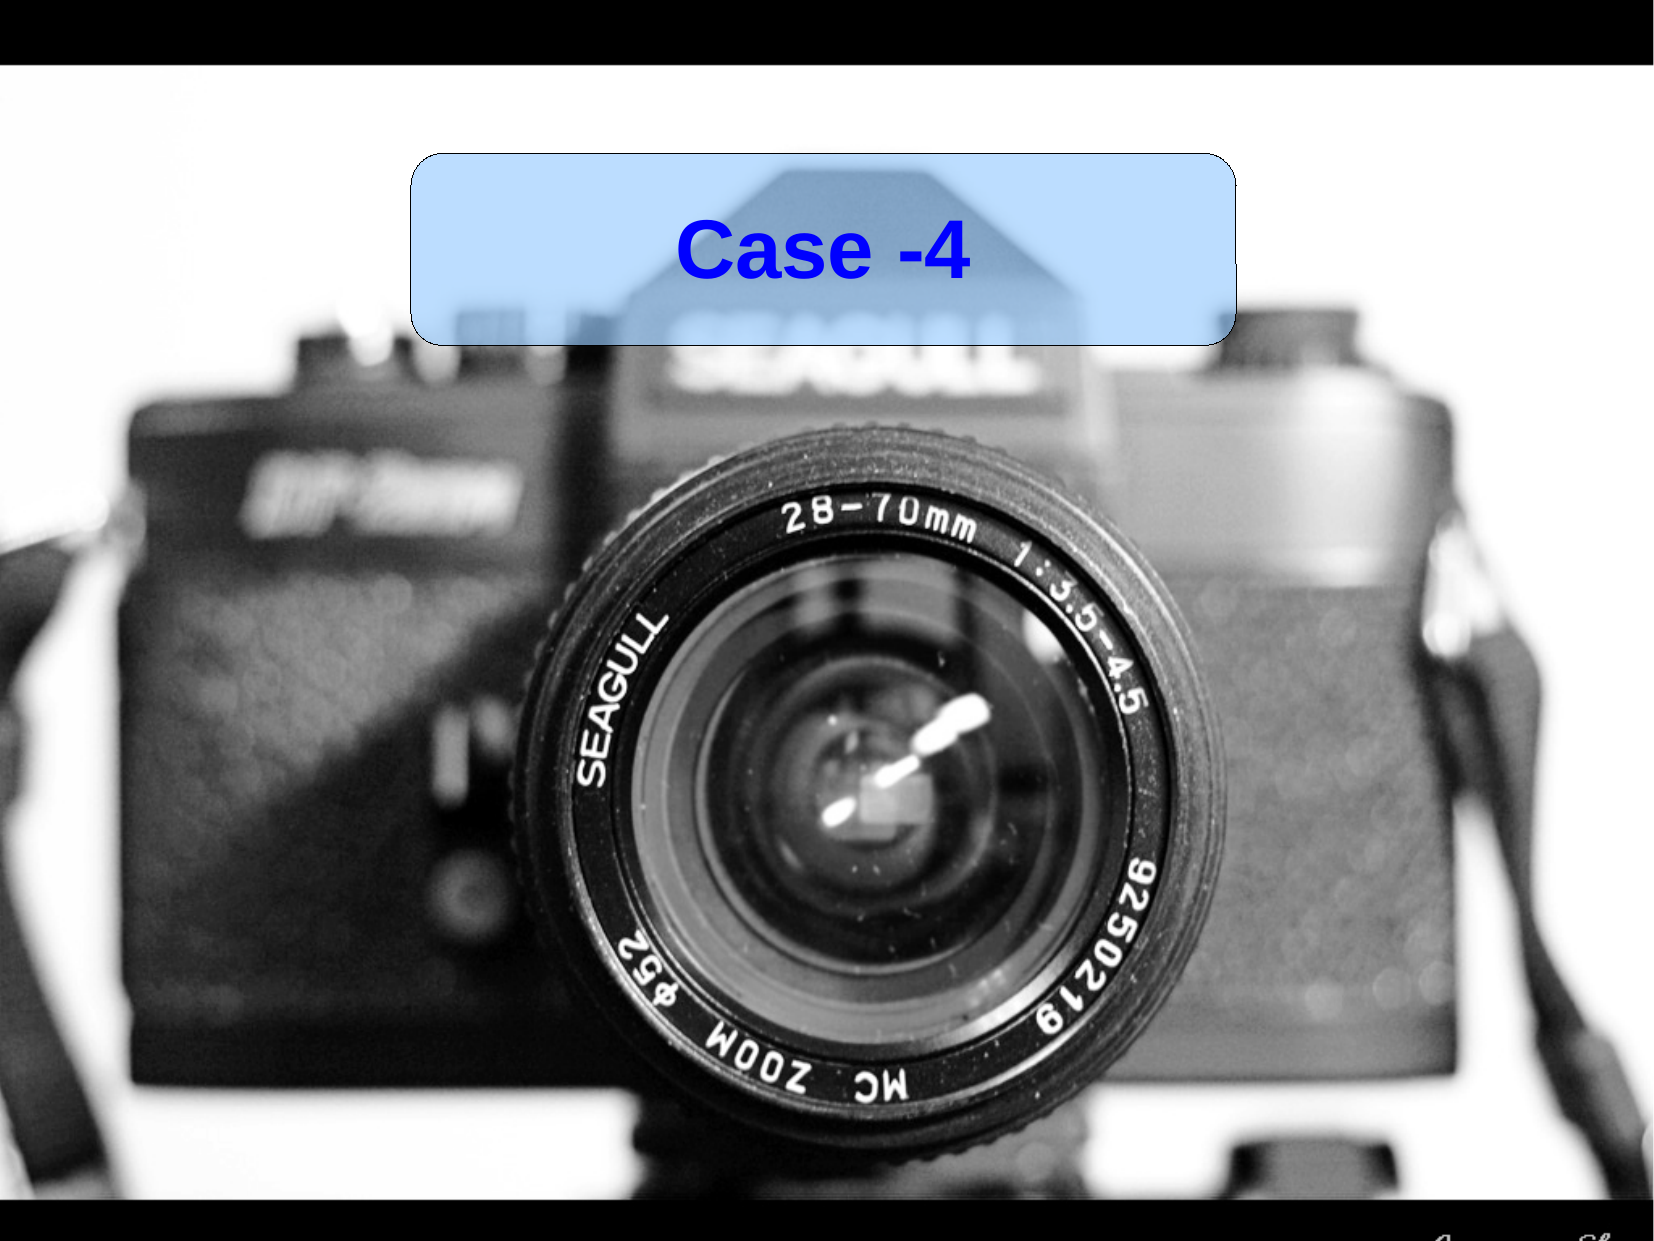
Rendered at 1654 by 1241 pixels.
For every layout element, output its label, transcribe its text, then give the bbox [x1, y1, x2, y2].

text_box Case -4 [410, 153, 1237, 346]
picture [0, 0, 1654, 1241]
